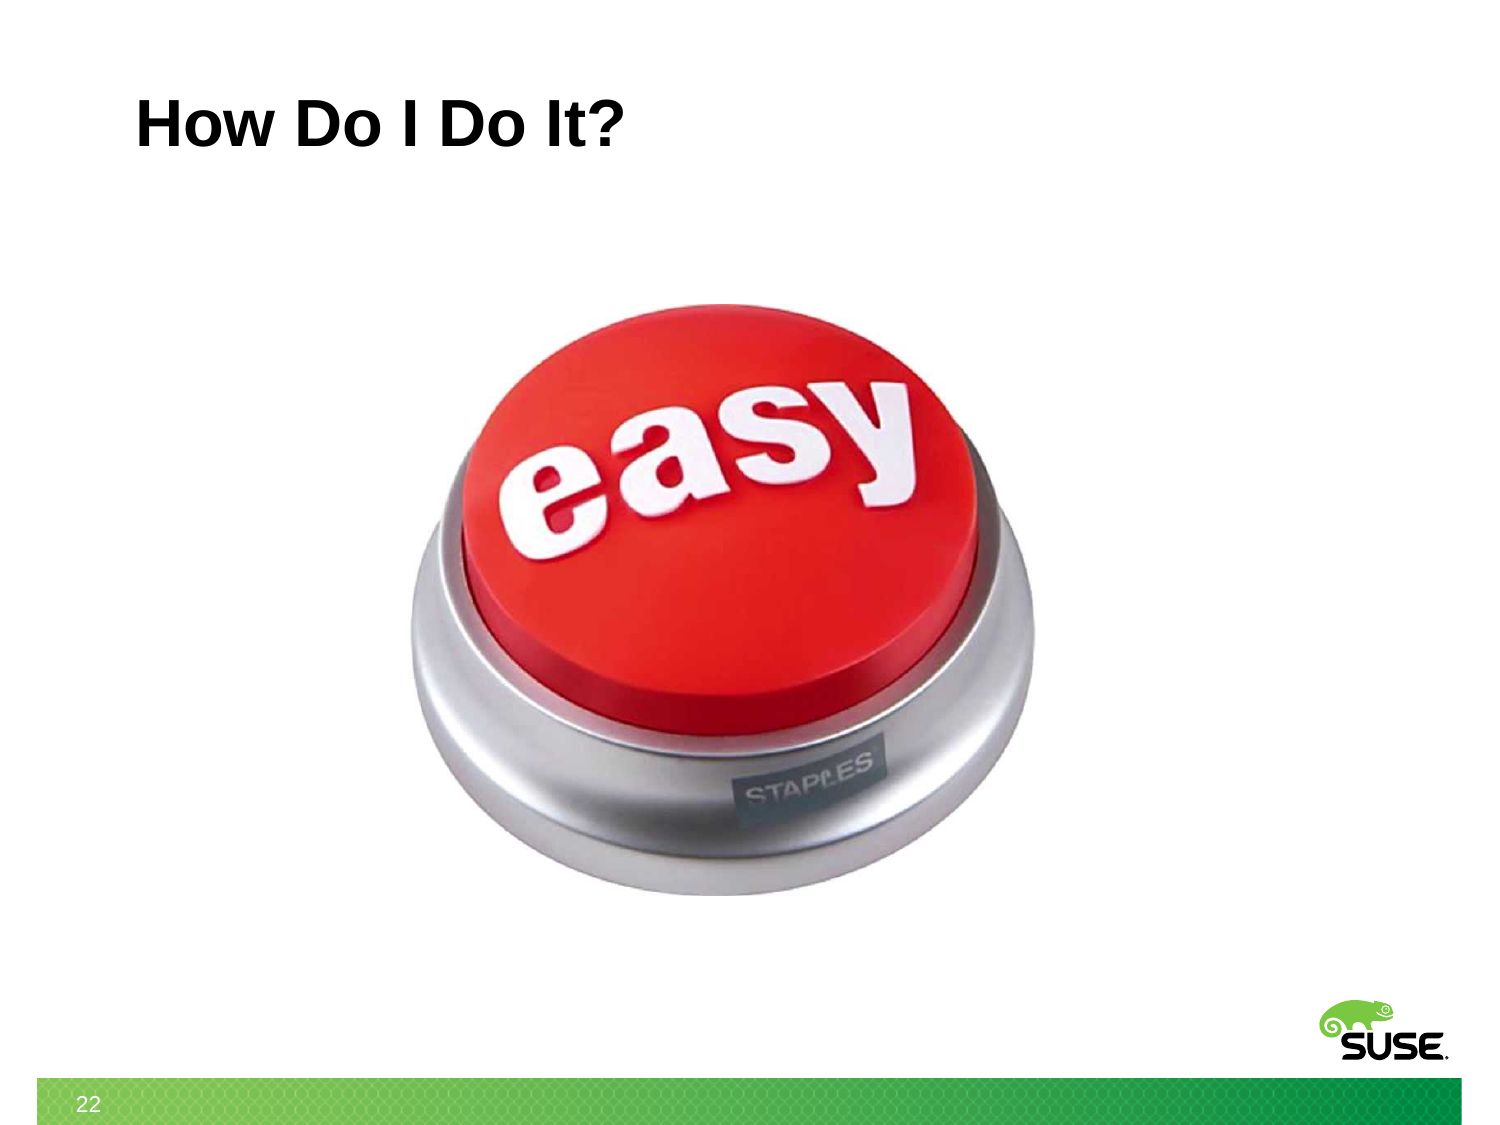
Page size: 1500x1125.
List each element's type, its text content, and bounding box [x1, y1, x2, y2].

picture [197, 304, 1248, 896]
title How Do I Do It? [135, 41, 1372, 204]
picture [37, 1078, 1462, 1125]
